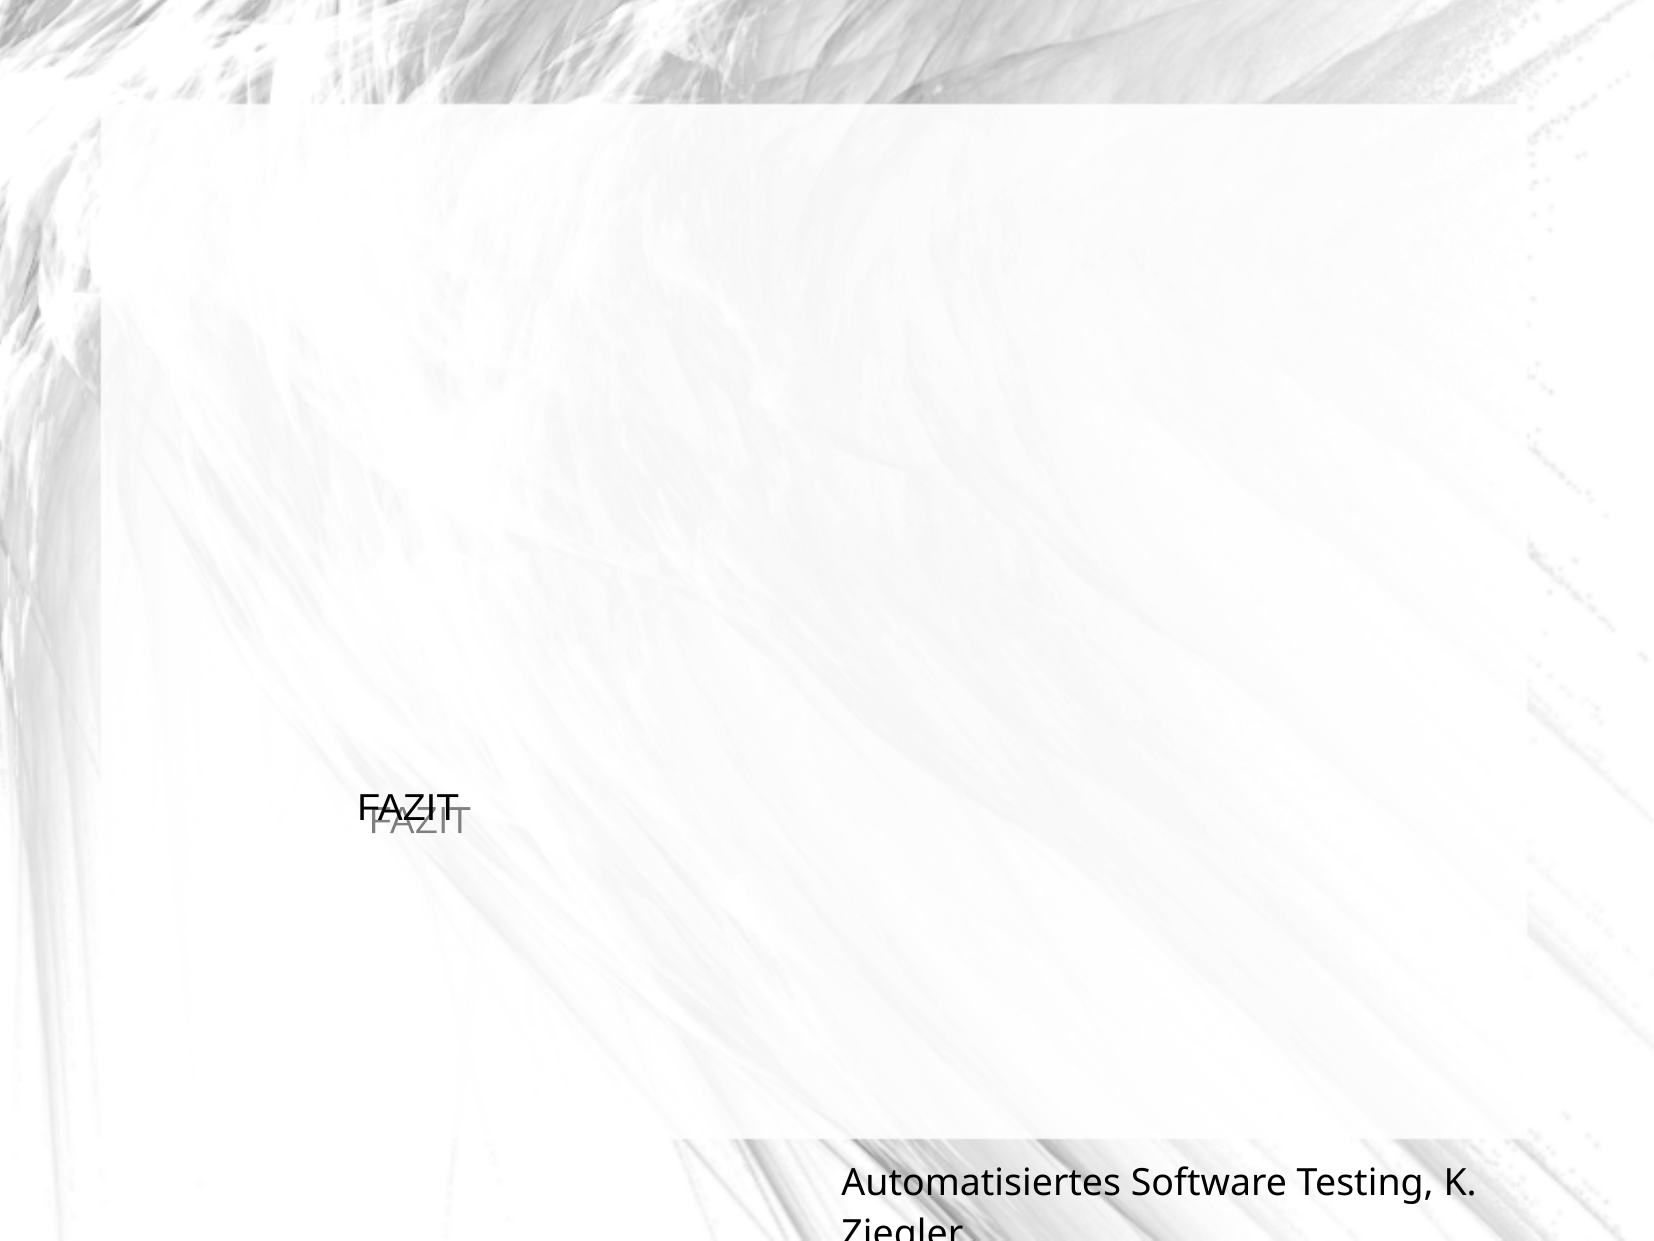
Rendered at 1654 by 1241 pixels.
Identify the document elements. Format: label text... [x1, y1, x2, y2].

picture [932, 1228, 942, 1234]
text_box Automatisiertes Software Testing, K. Ziegler [826, 1147, 1618, 1210]
picture [878, 1228, 888, 1234]
picture [898, 1228, 910, 1241]
text_box FAZIT [342, 779, 475, 837]
picture [0, 0, 1654, 1241]
